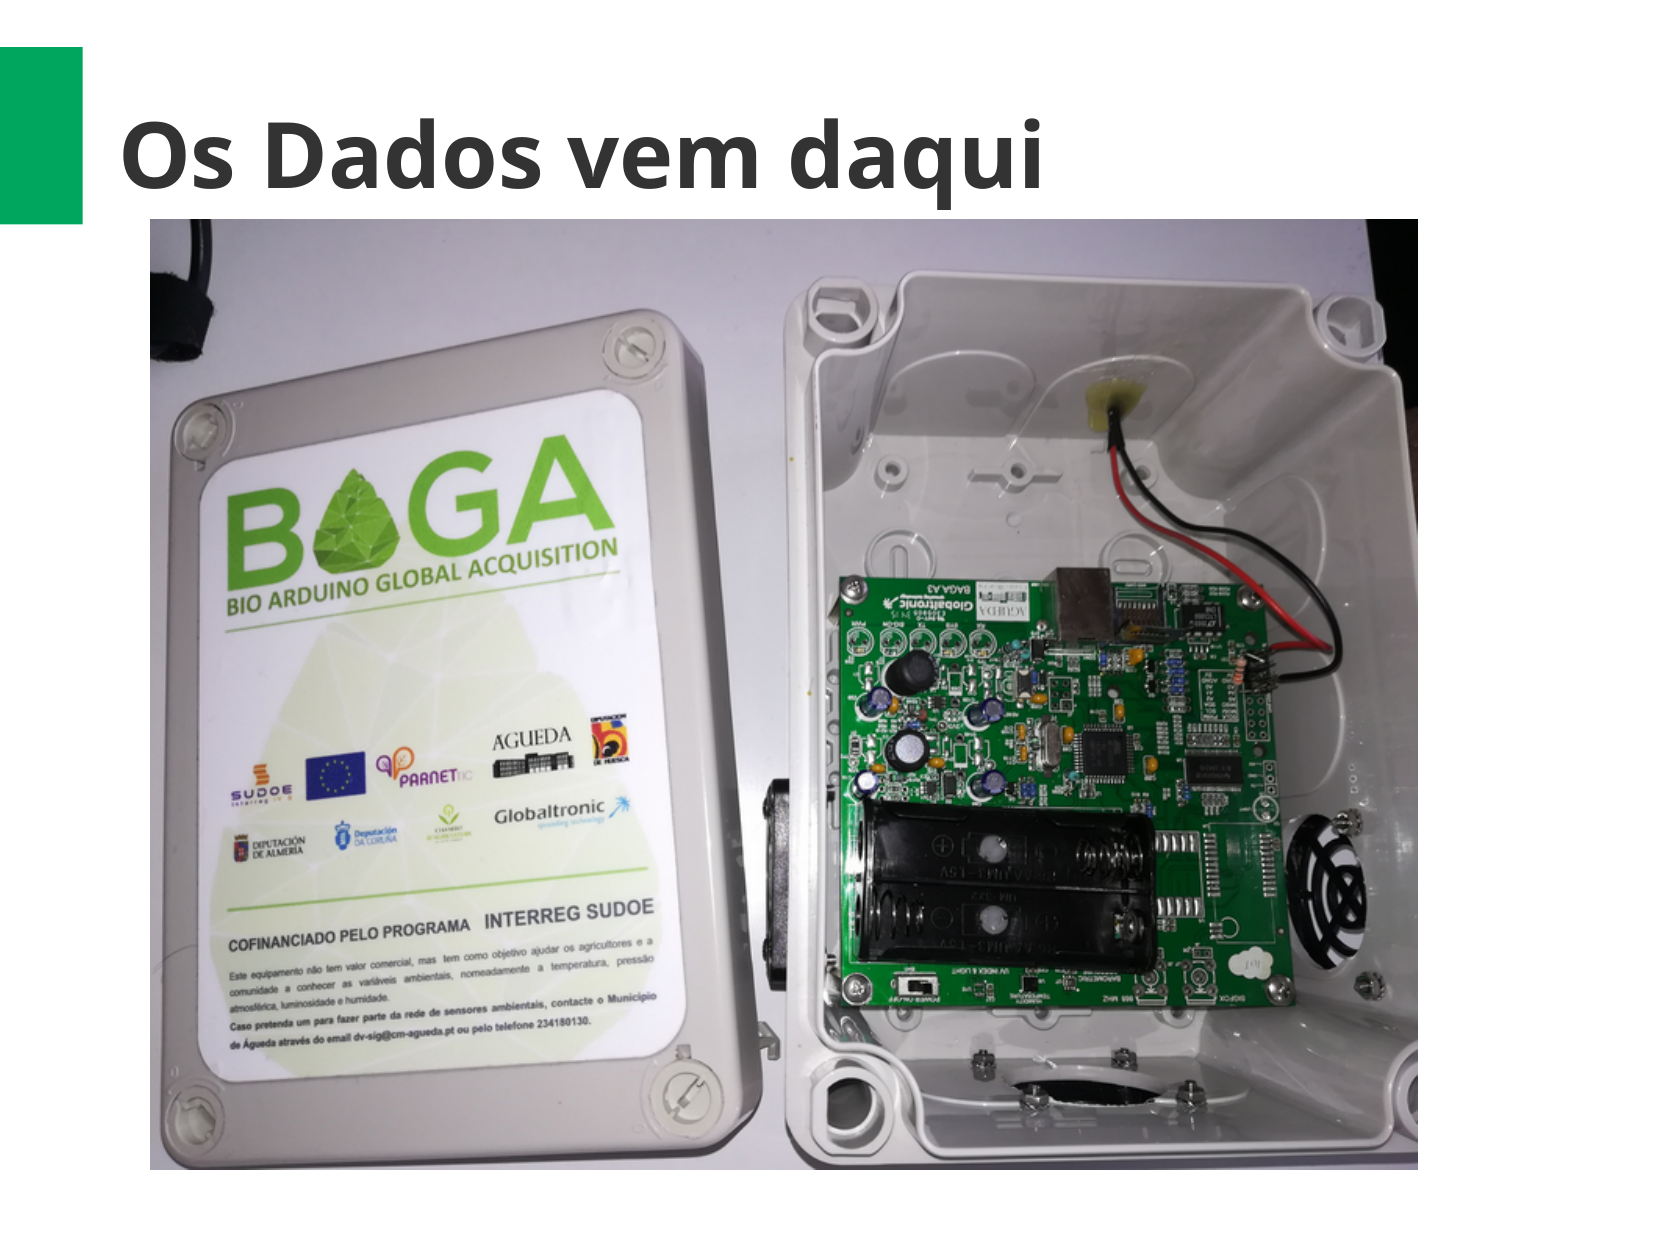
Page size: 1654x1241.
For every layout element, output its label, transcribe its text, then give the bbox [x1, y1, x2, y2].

picture [150, 219, 1418, 1171]
title Os Dados vem daqui [118, 49, 1571, 257]
